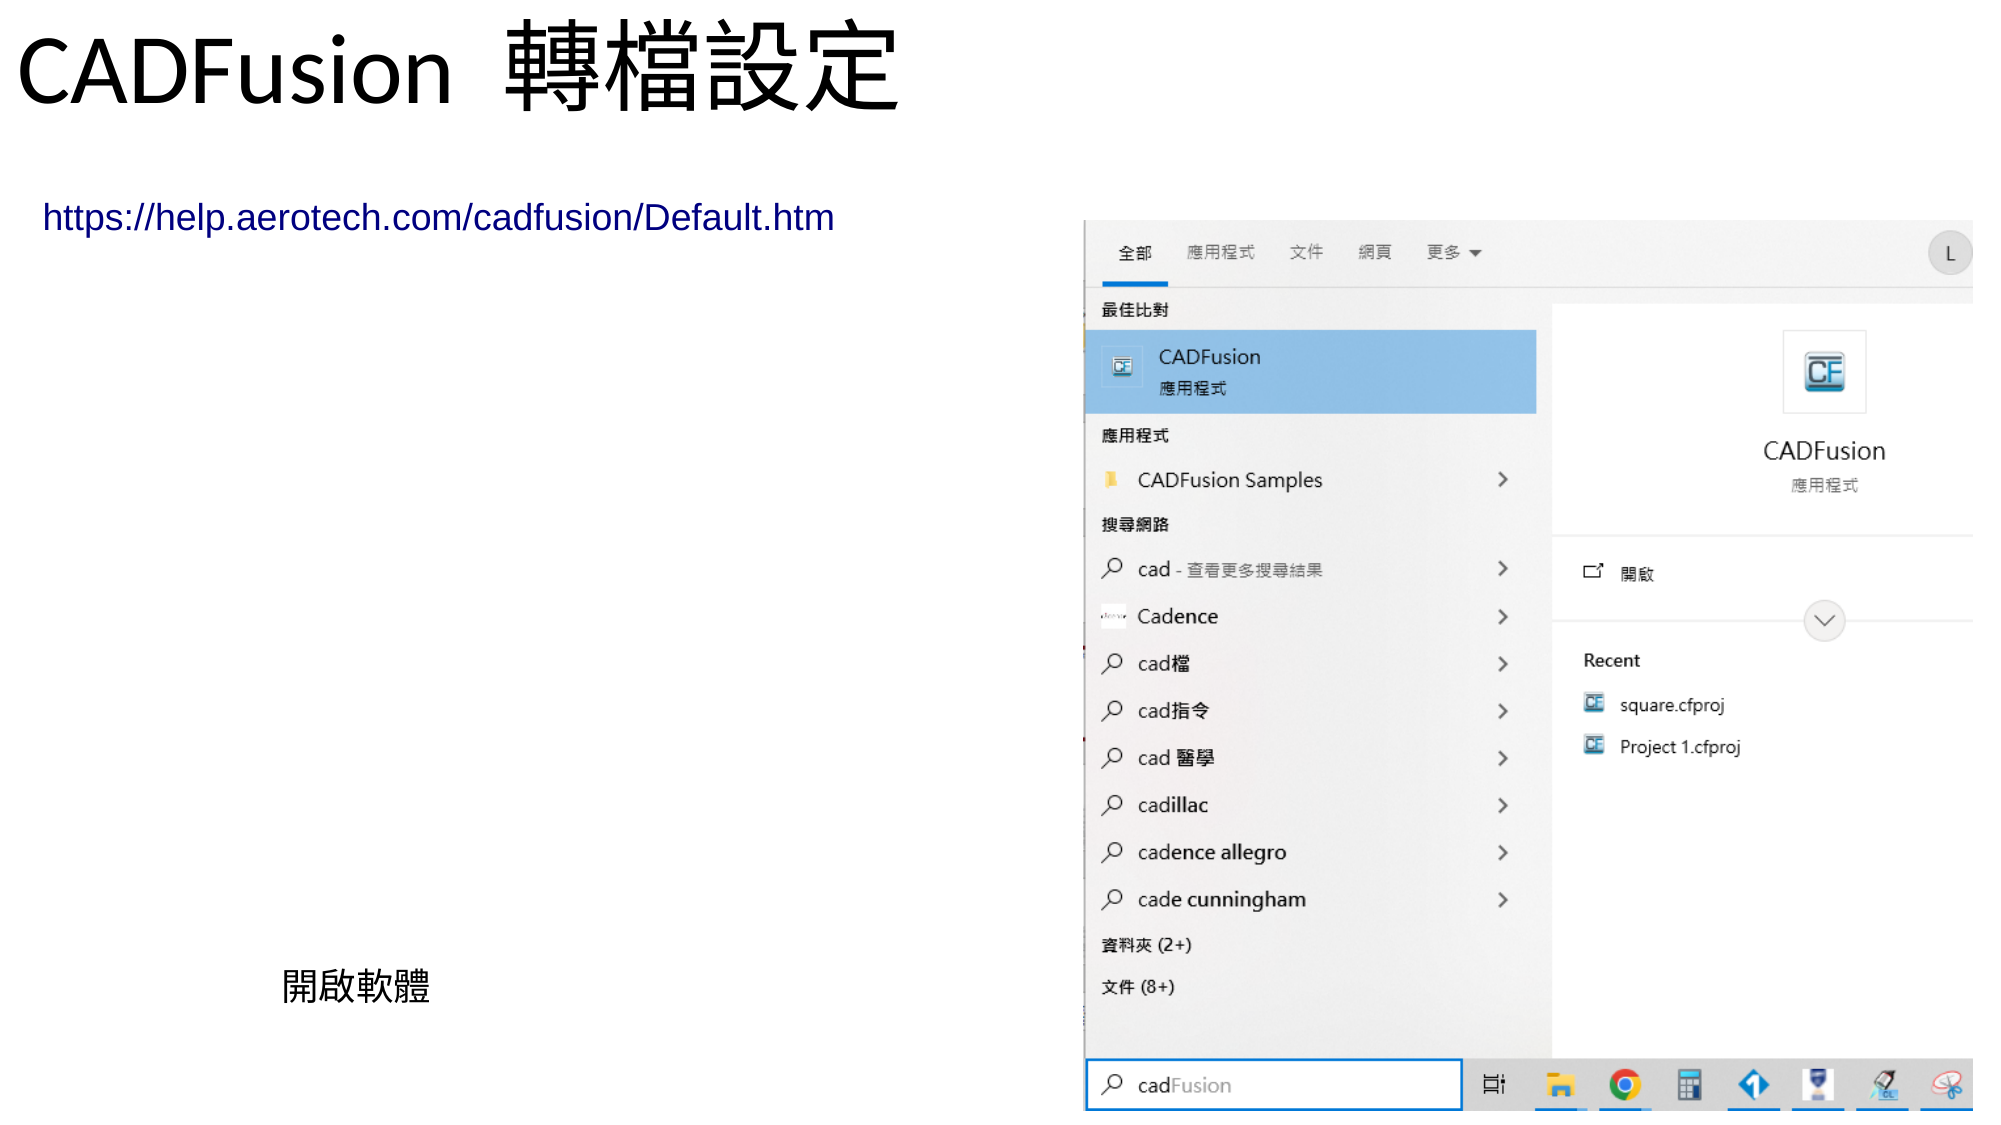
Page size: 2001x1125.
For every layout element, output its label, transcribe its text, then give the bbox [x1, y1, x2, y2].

text_box https://help.aerotech.com/cadfusion/Default.htm [27, 188, 851, 246]
text_box CADFusion 轉檔設定 [2, 0, 1003, 252]
picture [1083, 220, 1973, 1111]
text_box 開啟軟體 [266, 955, 1288, 1016]
